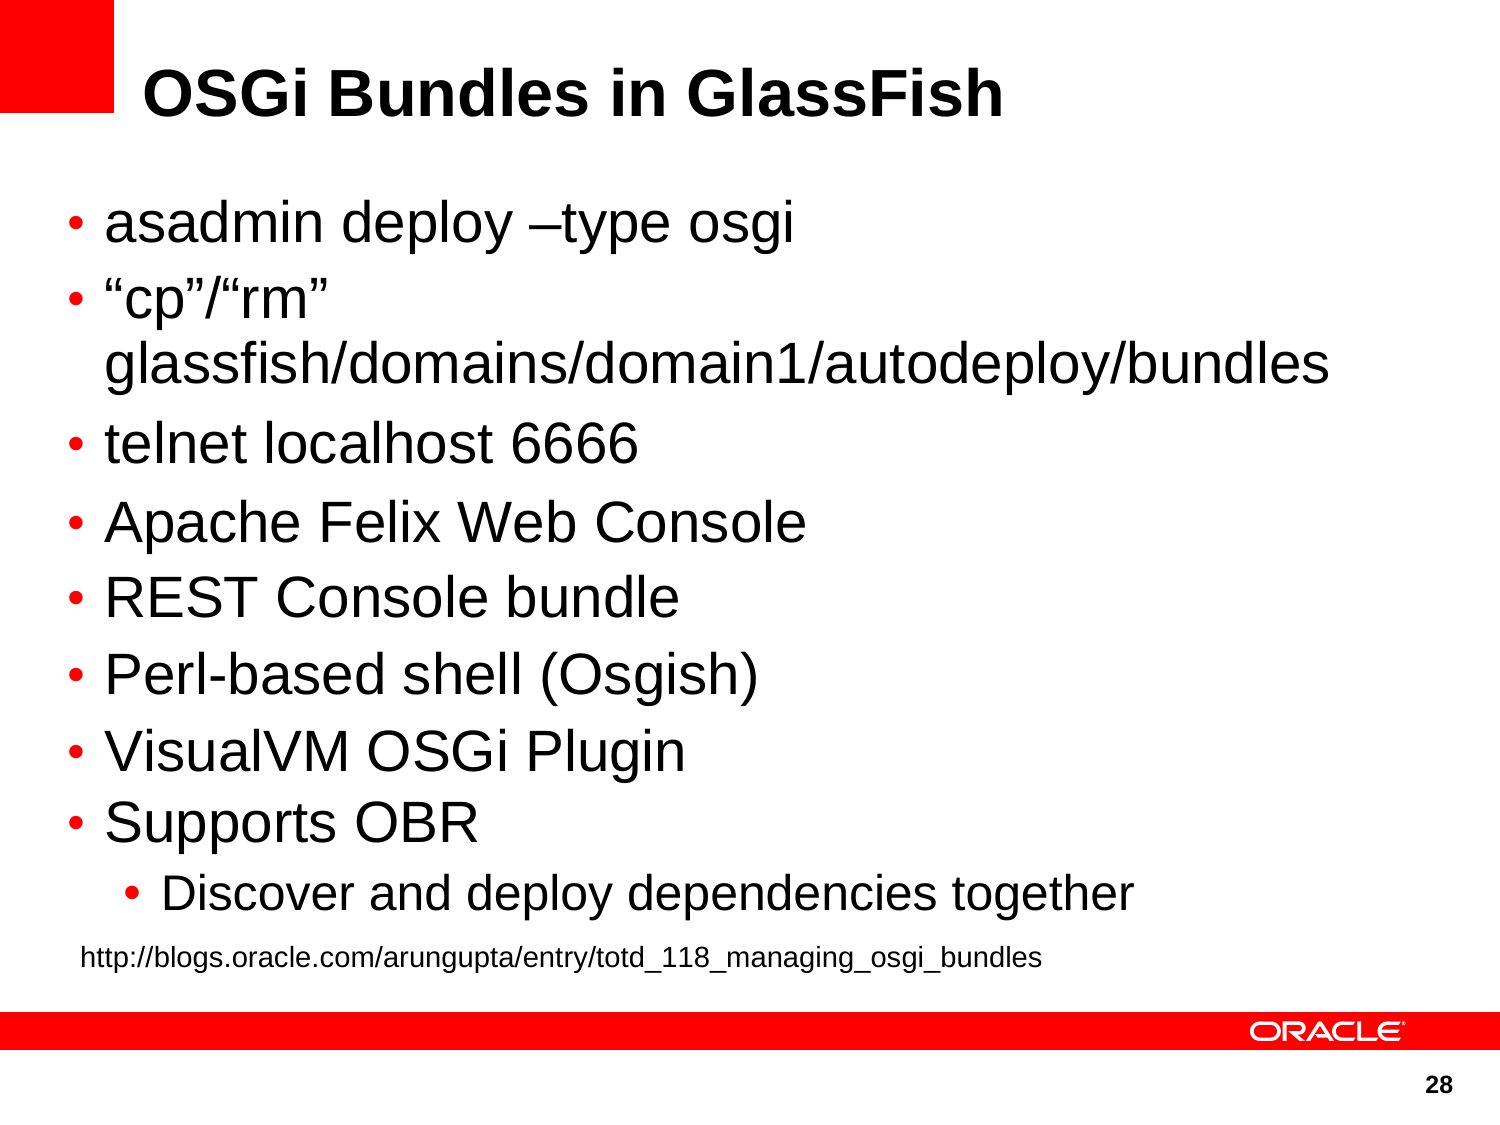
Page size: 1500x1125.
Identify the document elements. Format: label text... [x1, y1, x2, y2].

list asadmin deploy –type osgi [67, 189, 1500, 265]
list Apache Felix Web Console [67, 490, 1500, 564]
picture [0, 1012, 1500, 1050]
list “cp”/“rm” glassfish/domains/domain1/autodeploy/bundles [67, 265, 1500, 411]
list Perl-based shell (Osgish) [67, 641, 1500, 710]
list Supports OBR Discover and deploy dependencies together [67, 789, 1500, 928]
title OSGi Bundles in GlassFish [128, 40, 1473, 146]
list VisualVM OSGi Plugin [67, 718, 1500, 787]
text_box http://blogs.oracle.com/arungupta/entry/totd_118_managing_osgi_bundles [80, 938, 1045, 974]
picture [0, 0, 114, 113]
list REST Console bundle [67, 564, 1500, 638]
list telnet localhost 6666 [67, 411, 1500, 486]
